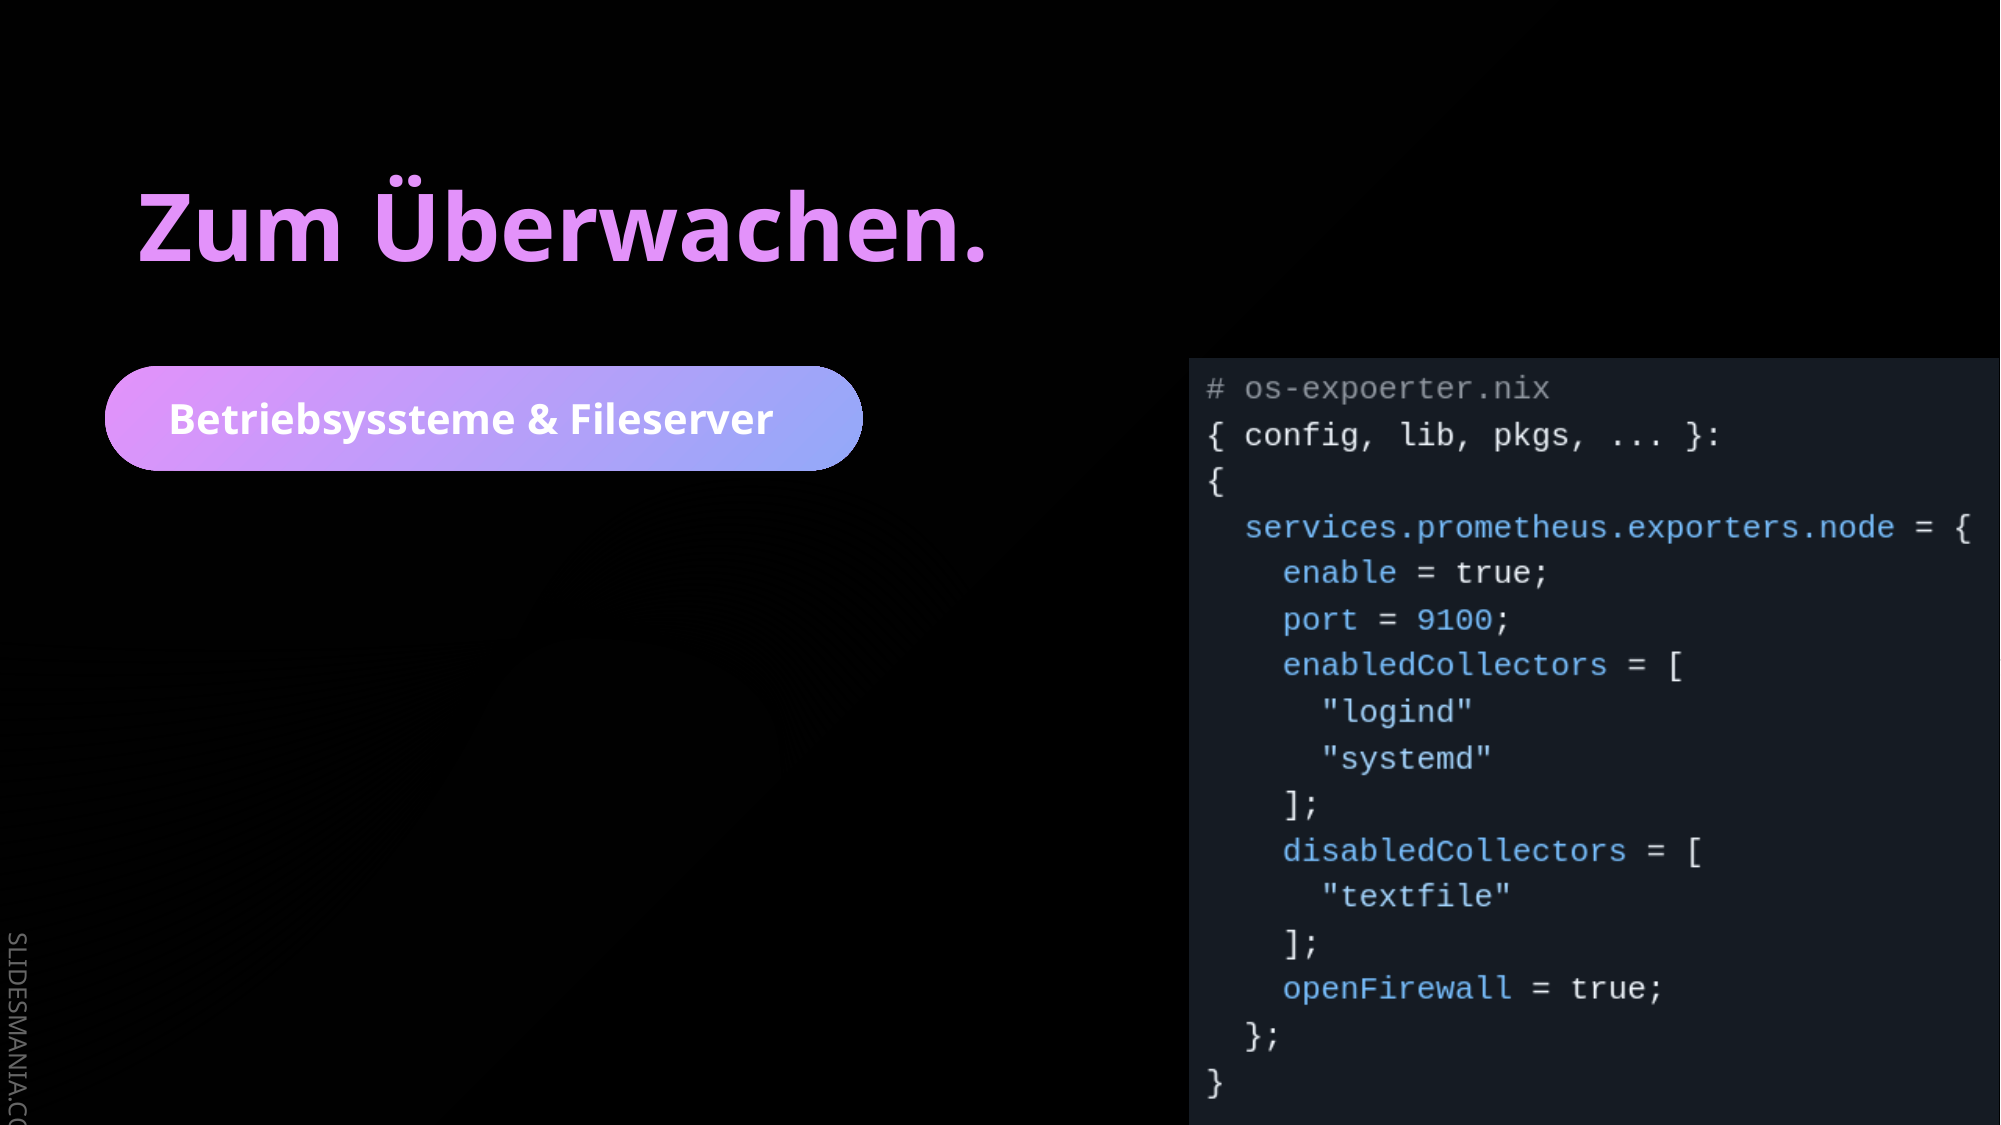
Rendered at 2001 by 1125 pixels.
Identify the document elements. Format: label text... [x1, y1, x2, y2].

text_box [105, 383, 118, 453]
subtitle Betriebsyssteme & Fileserver [118, 365, 826, 466]
picture [1189, 358, 1999, 1125]
text_box [136, 368, 863, 471]
title Zum Überwachen. [118, 147, 1909, 273]
